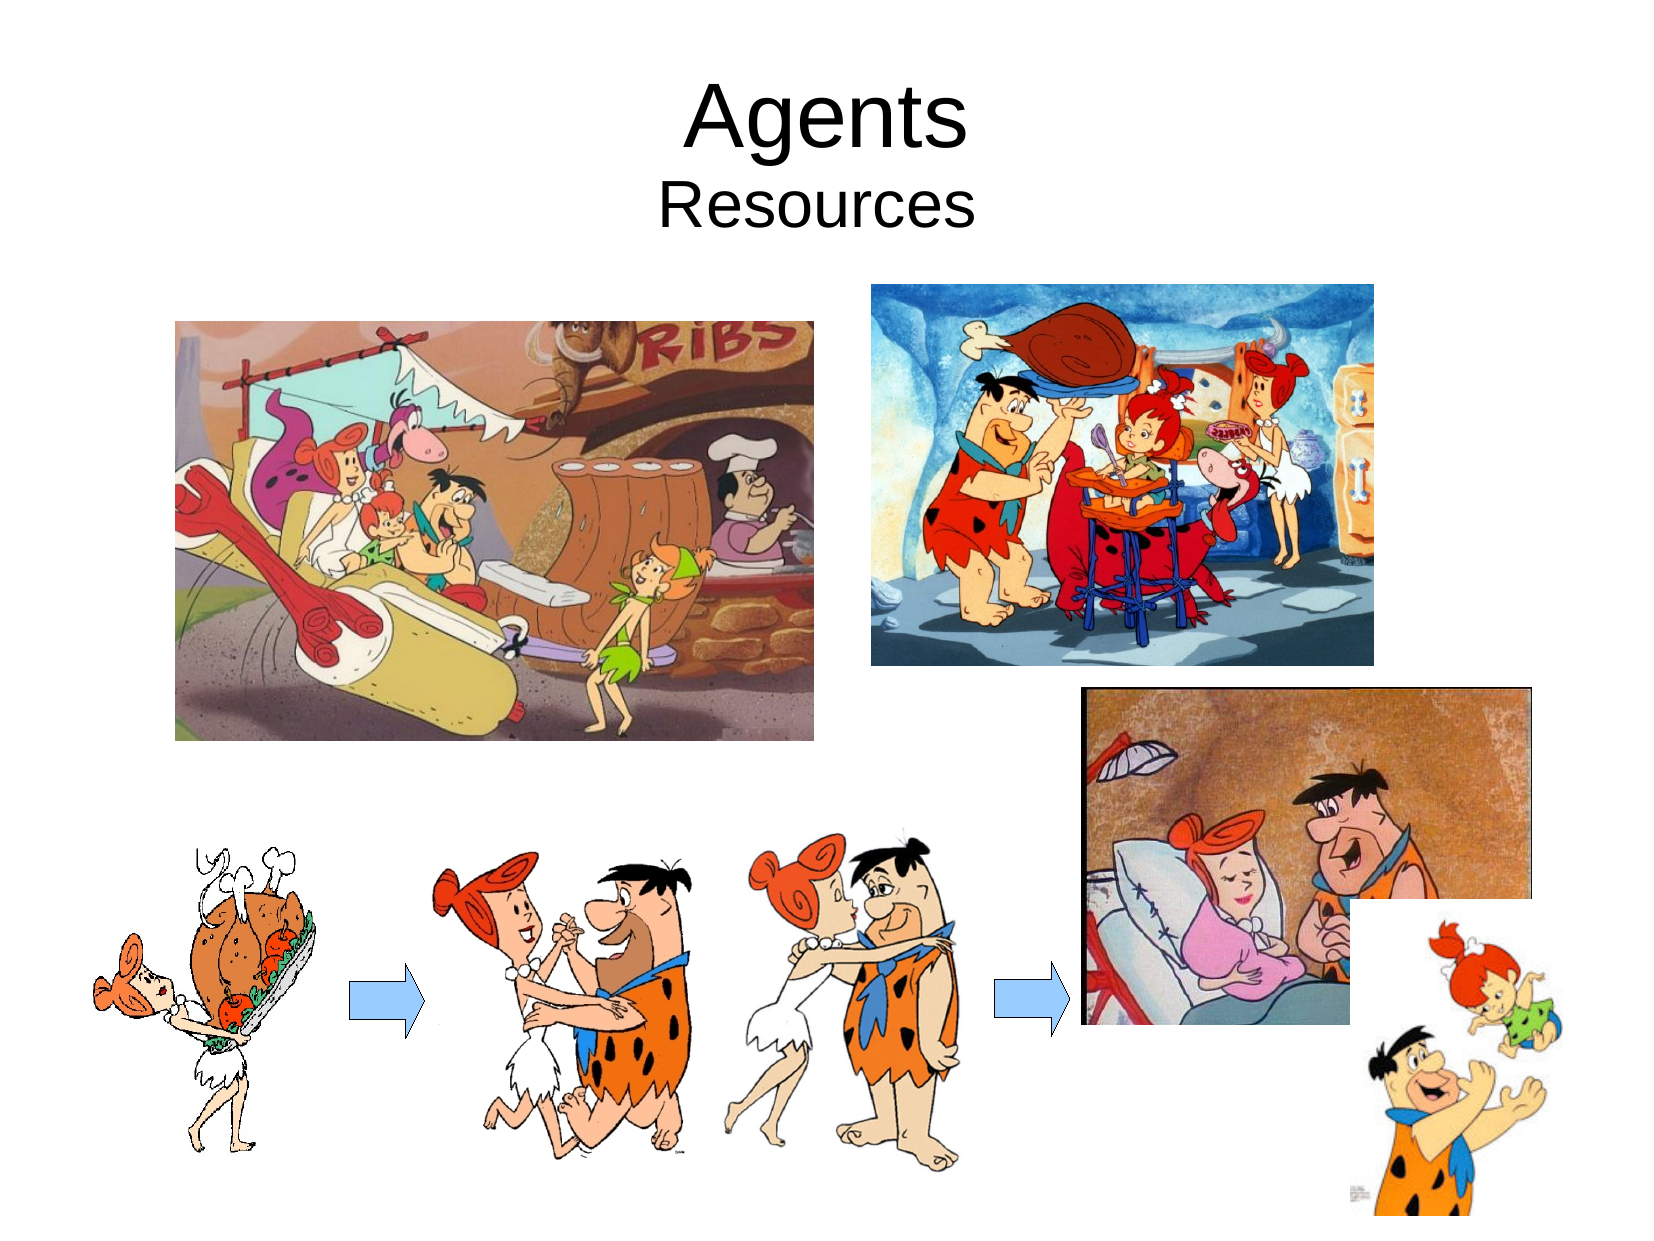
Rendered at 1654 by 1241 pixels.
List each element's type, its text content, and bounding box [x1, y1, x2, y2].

picture [1081, 687, 1585, 1216]
picture [75, 842, 333, 1163]
title Agents Resources [82, 49, 1571, 257]
text_box [994, 961, 1070, 1037]
picture [175, 321, 814, 741]
picture [871, 284, 1374, 666]
text_box [349, 963, 425, 1039]
picture [431, 845, 693, 1163]
picture [712, 824, 976, 1175]
